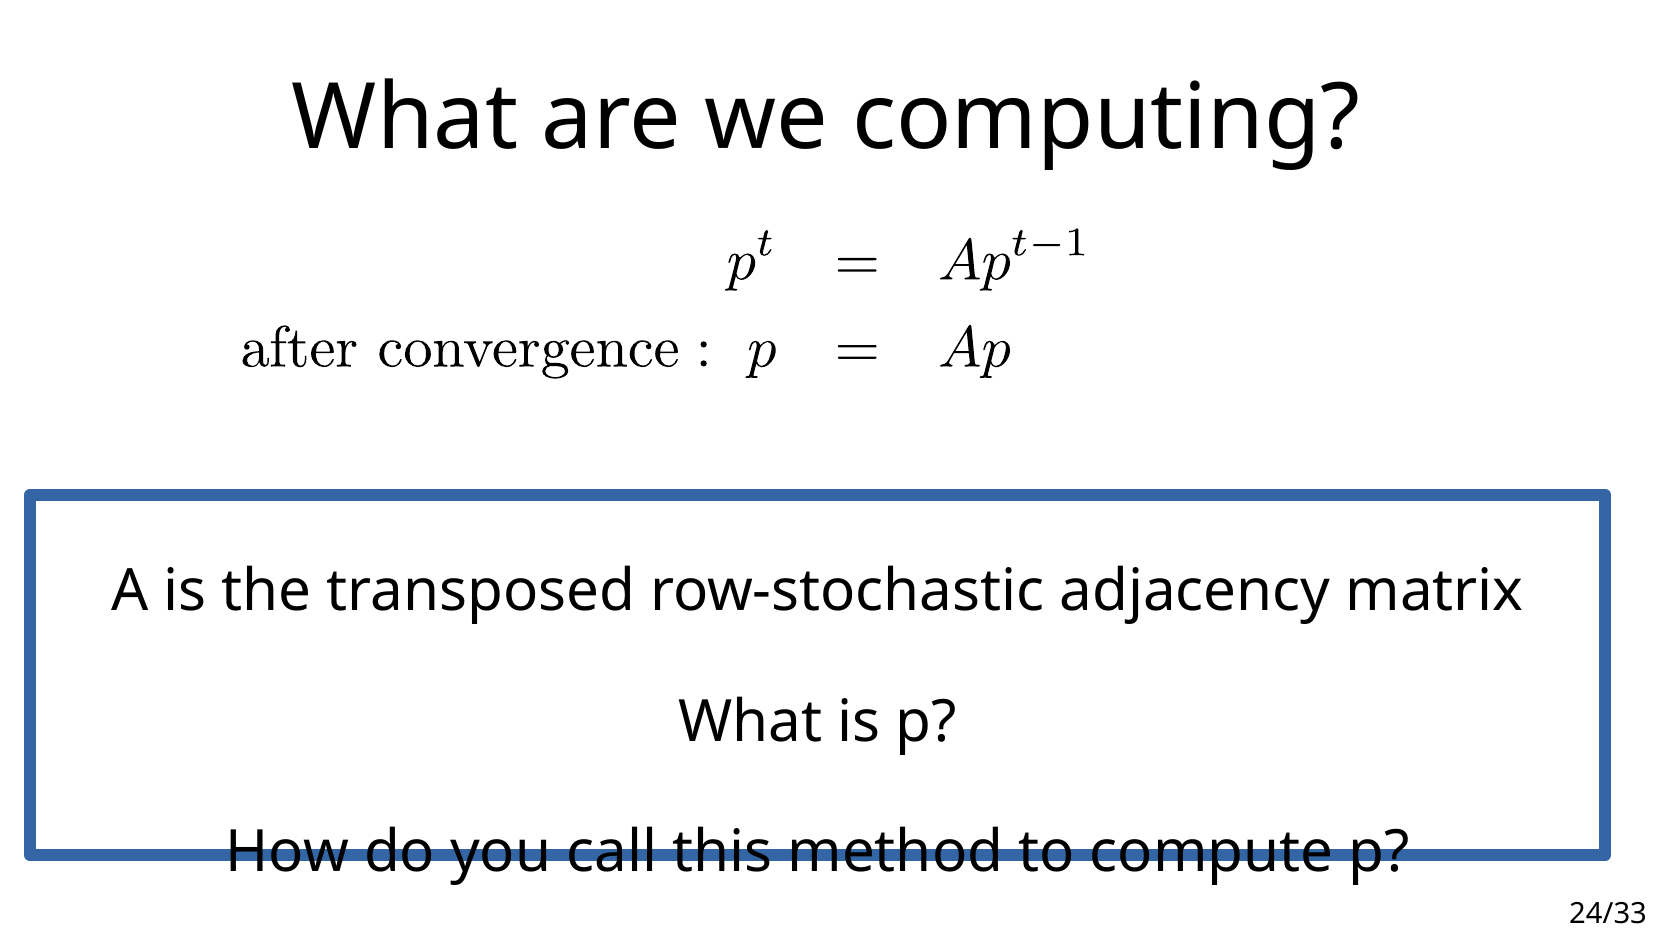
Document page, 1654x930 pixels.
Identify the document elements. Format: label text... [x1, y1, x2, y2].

text_box [240, 228, 1088, 379]
title What are we computing? [82, 1, 1571, 225]
text_box A is the transposed row-stochastic adjacency matrix What is p? How do you call this method to compute p? [30, 494, 1606, 856]
